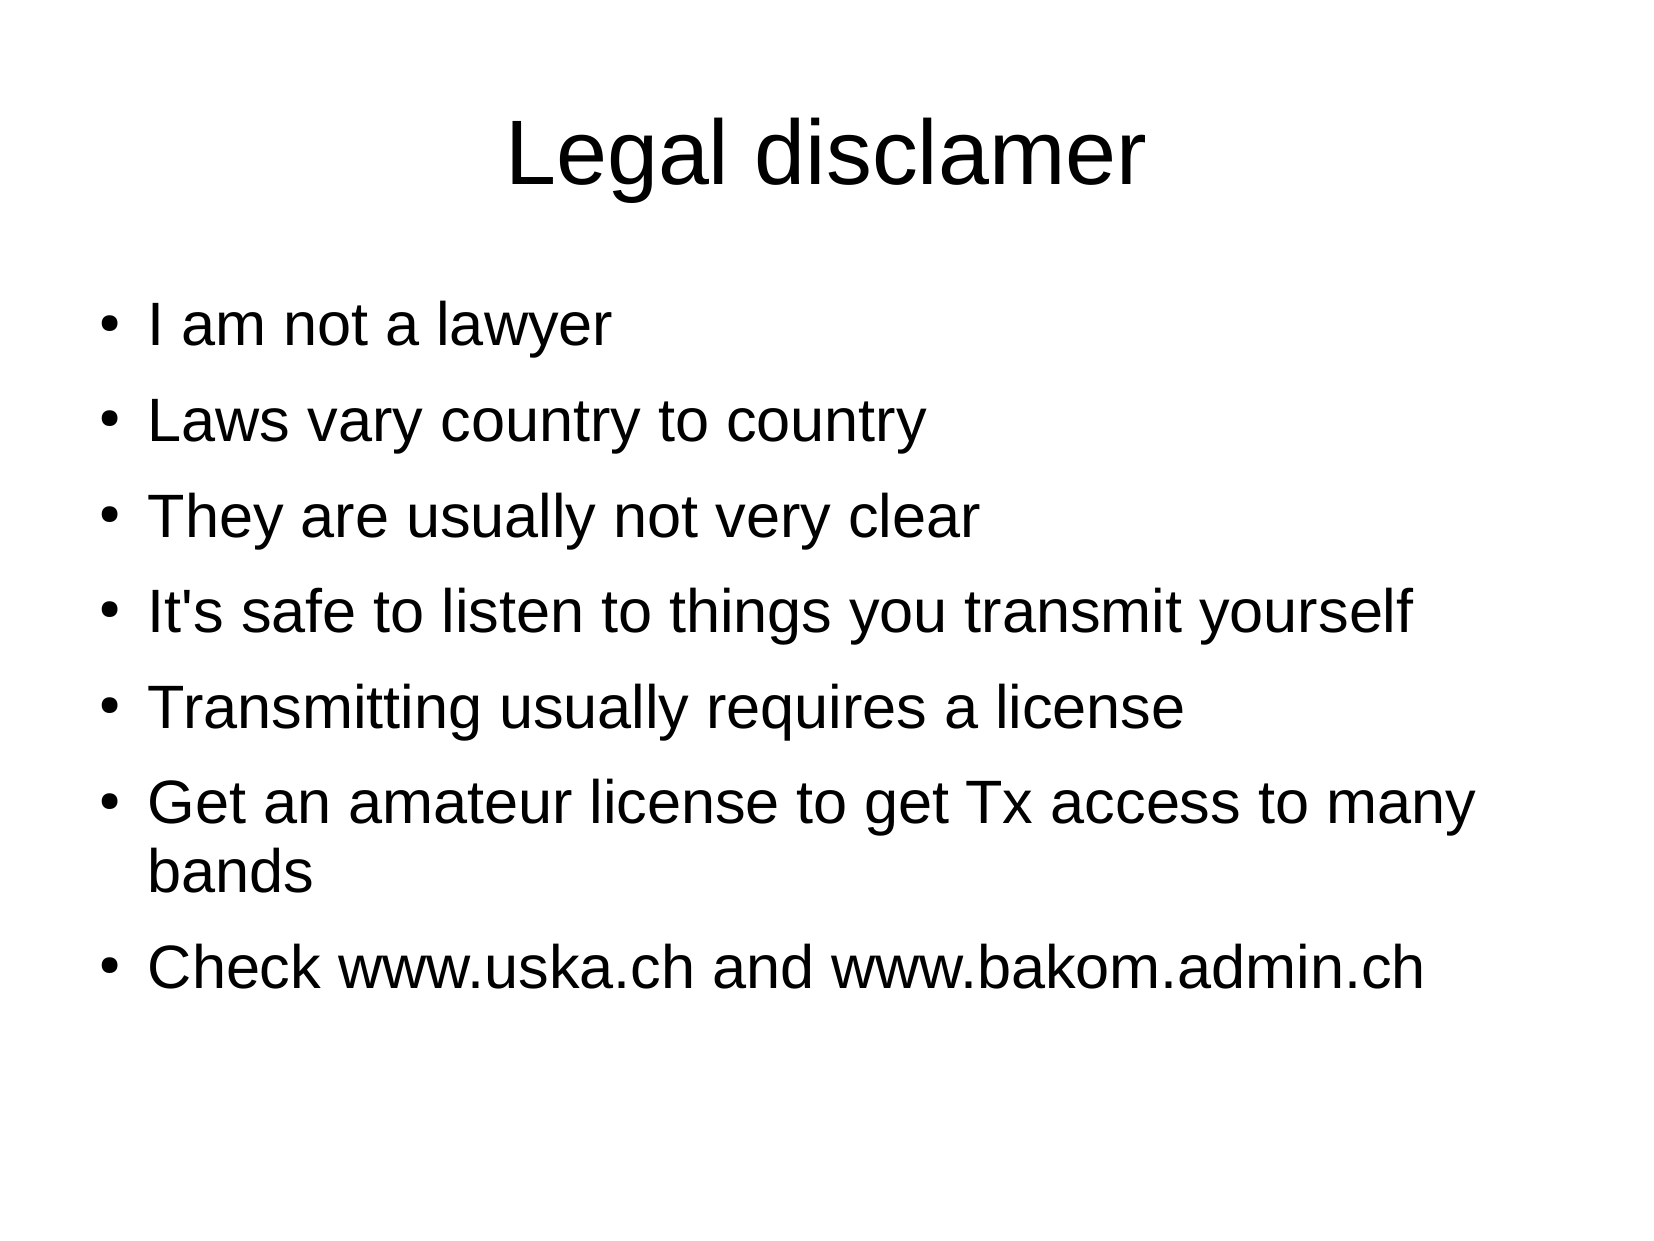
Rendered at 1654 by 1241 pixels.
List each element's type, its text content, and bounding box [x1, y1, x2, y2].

title Legal disclamer [82, 49, 1571, 257]
list I am not a lawyer Laws vary country to country They are usually not very clear It's safe to listen to things you transmit yourself Transmitting usually requires a license Get an amateur license to get Tx access to many bands Check www.uska.ch and www.bakom.admin.ch [82, 290, 1571, 1010]
